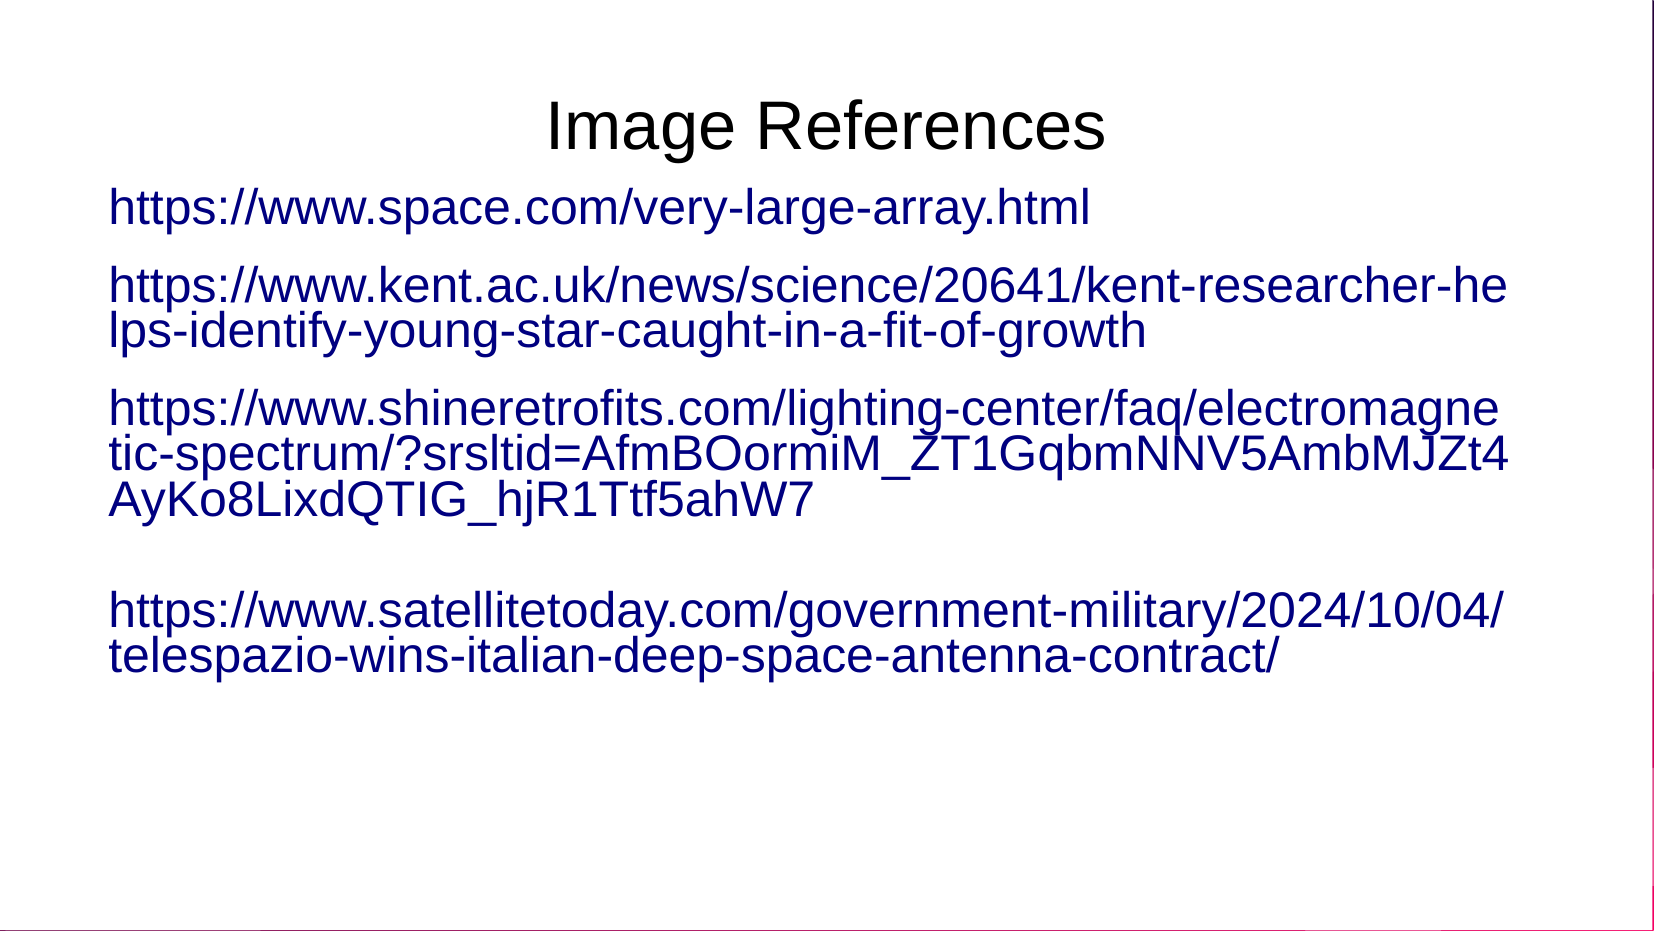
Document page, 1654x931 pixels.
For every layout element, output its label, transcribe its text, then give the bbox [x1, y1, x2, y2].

list https://www.space.com/very-large-array.html https://www.kent.ac.uk/news/science/20641/kent-researcher-helps-identify-young-star-caught-in-a-fit-of-growth https://www.shineretrofits.com/lighting-center/faq/electromagnetic-spectrum/?srsltid=AfmBOormiM_ZT1GqbmNNV5AmbMJZt4AyKo8LixdQTIG_hjR1Ttf5ahW7 https://www.satellitetoday.com/government-military/2024/10/04/telespazio-wins-italian-deep-space-antenna-contract/ [37, 179, 1514, 771]
title Image References [88, 44, 1565, 207]
